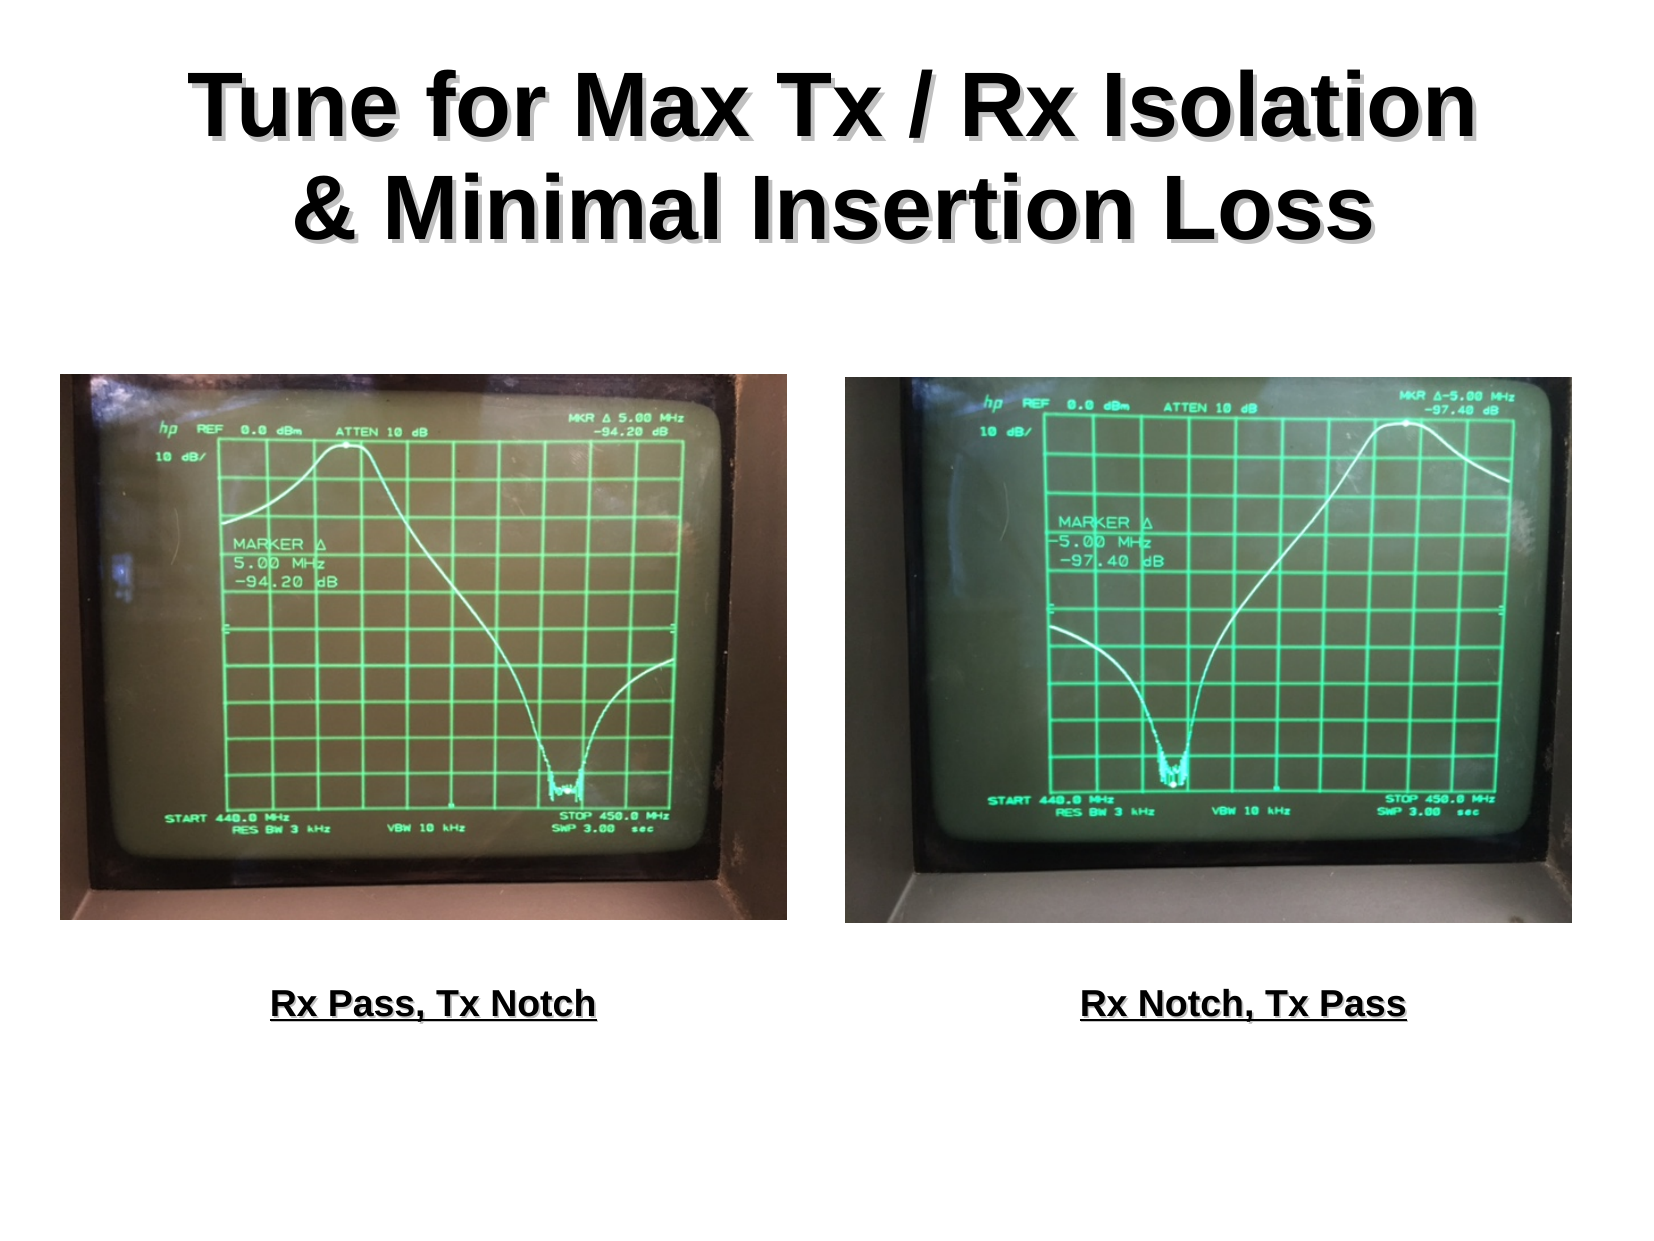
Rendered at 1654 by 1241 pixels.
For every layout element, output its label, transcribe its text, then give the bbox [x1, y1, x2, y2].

title Tune for Max Tx / Rx Isolation & Minimal Insertion Loss [90, 53, 1579, 259]
text_box Rx Pass, Tx Notch [255, 975, 616, 1032]
picture [60, 374, 787, 920]
picture [845, 377, 1572, 923]
text_box Rx Notch, Tx Pass [1065, 975, 1426, 1032]
